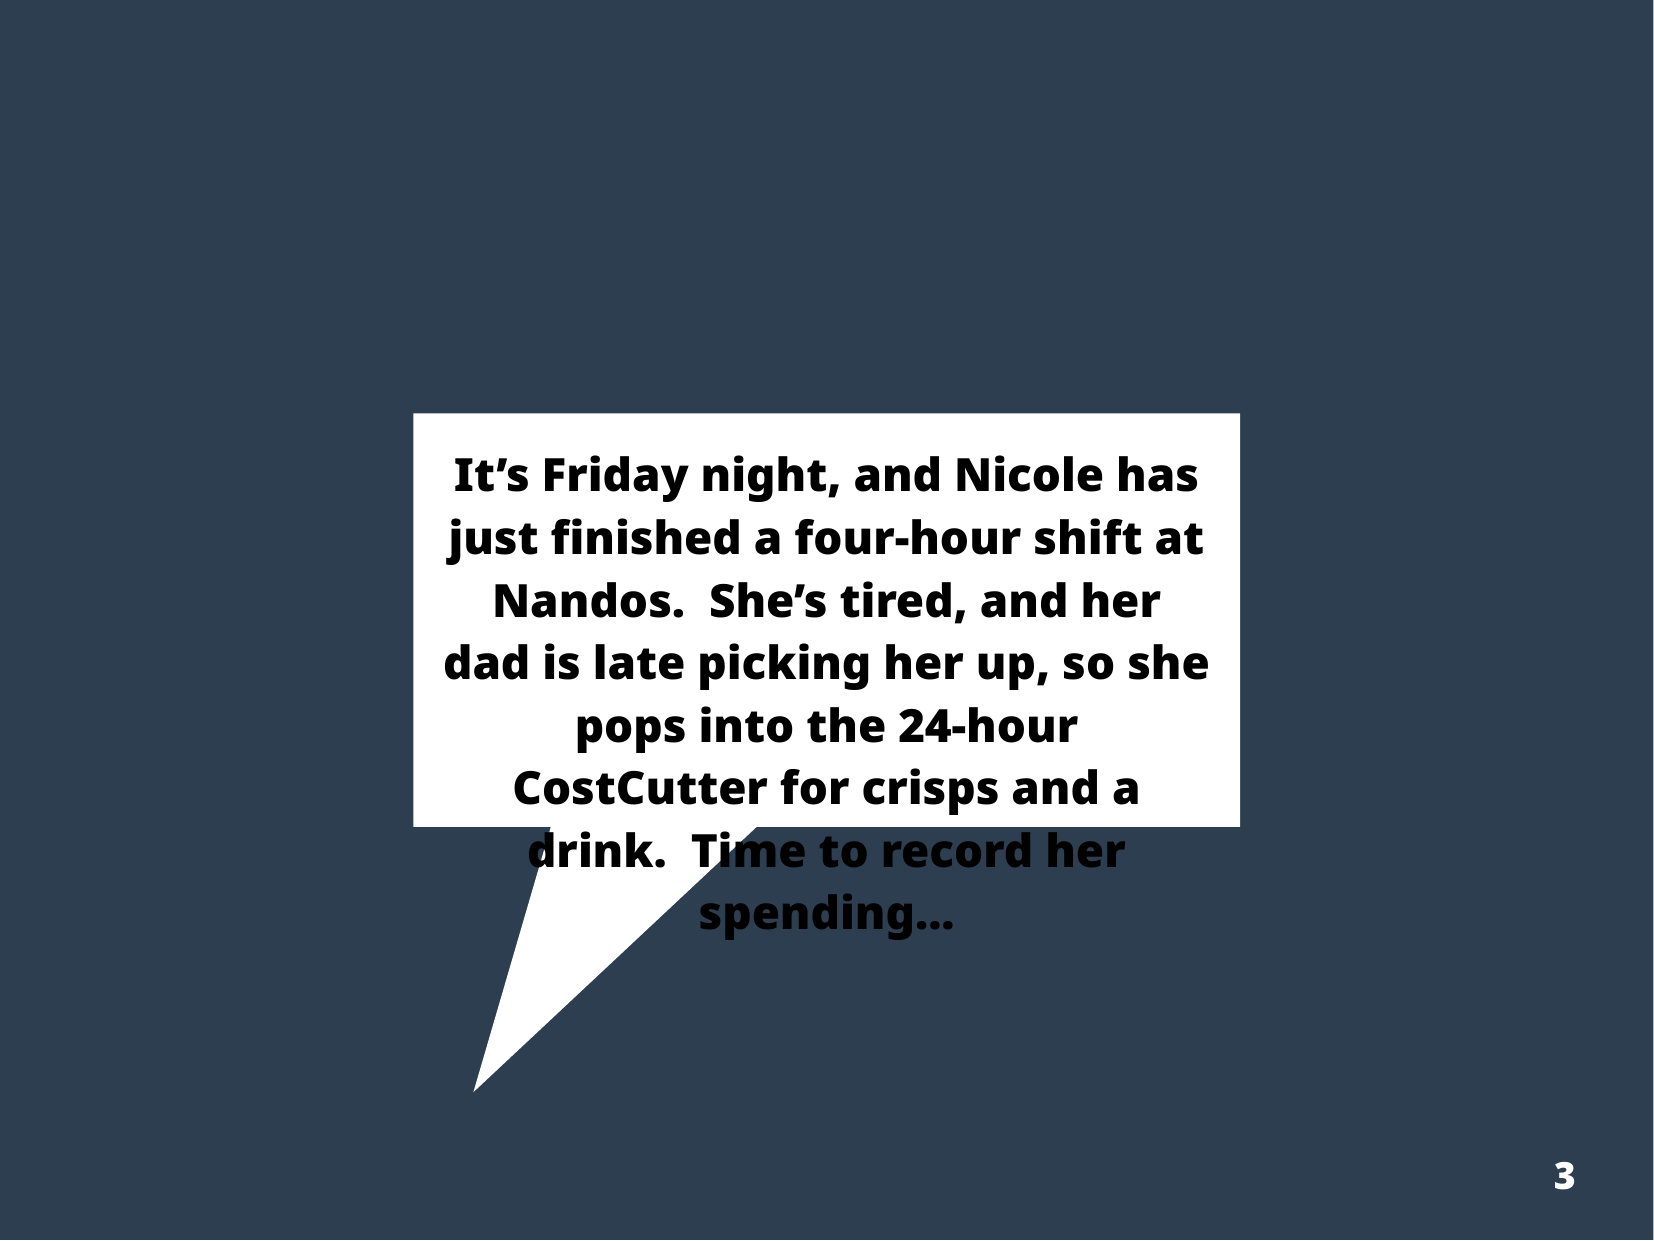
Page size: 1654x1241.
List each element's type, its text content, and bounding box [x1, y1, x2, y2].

title It’s Friday night, and Nicole has just finished a four-hour shift at Nandos. She’s tired, and her dad is late picking her up, so she pops into the 24-hour CostCutter for crisps and a drink. Time to record her spending... [442, 442, 1211, 798]
